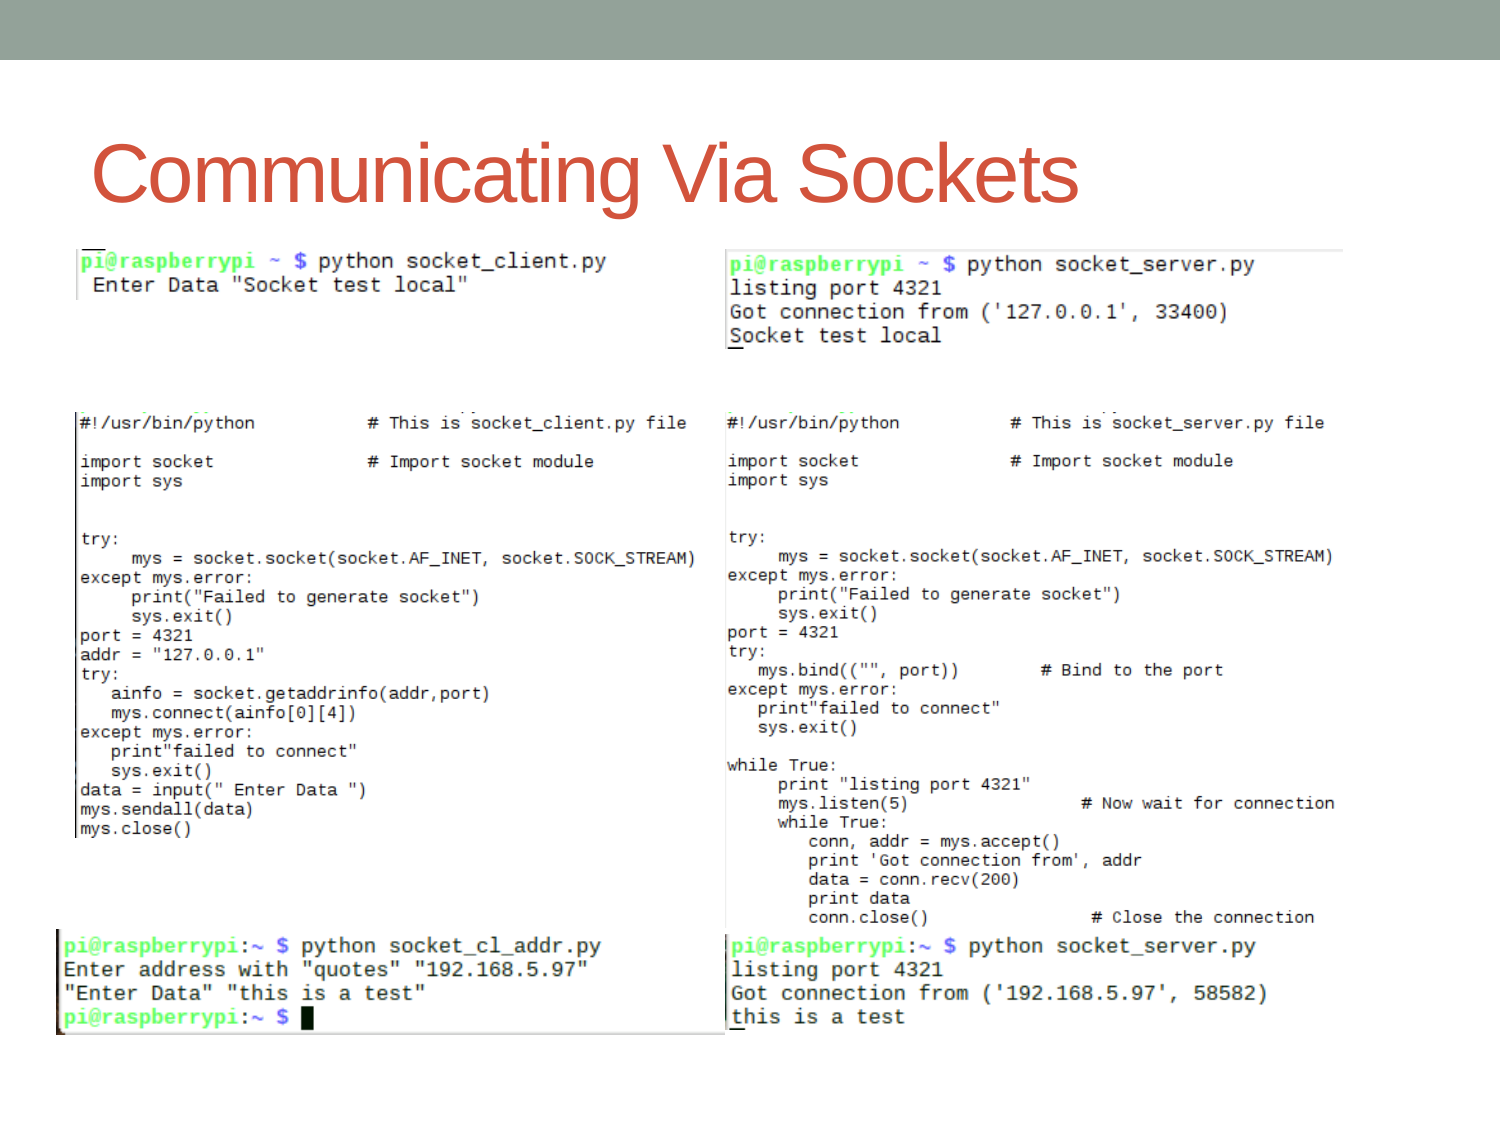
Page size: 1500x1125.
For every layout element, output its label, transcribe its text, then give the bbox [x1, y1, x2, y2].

picture [56, 929, 1275, 1035]
picture [75, 412, 1350, 928]
picture [76, 249, 643, 300]
title Communicating Via Sockets [75, 87, 1425, 250]
picture [725, 249, 1343, 349]
